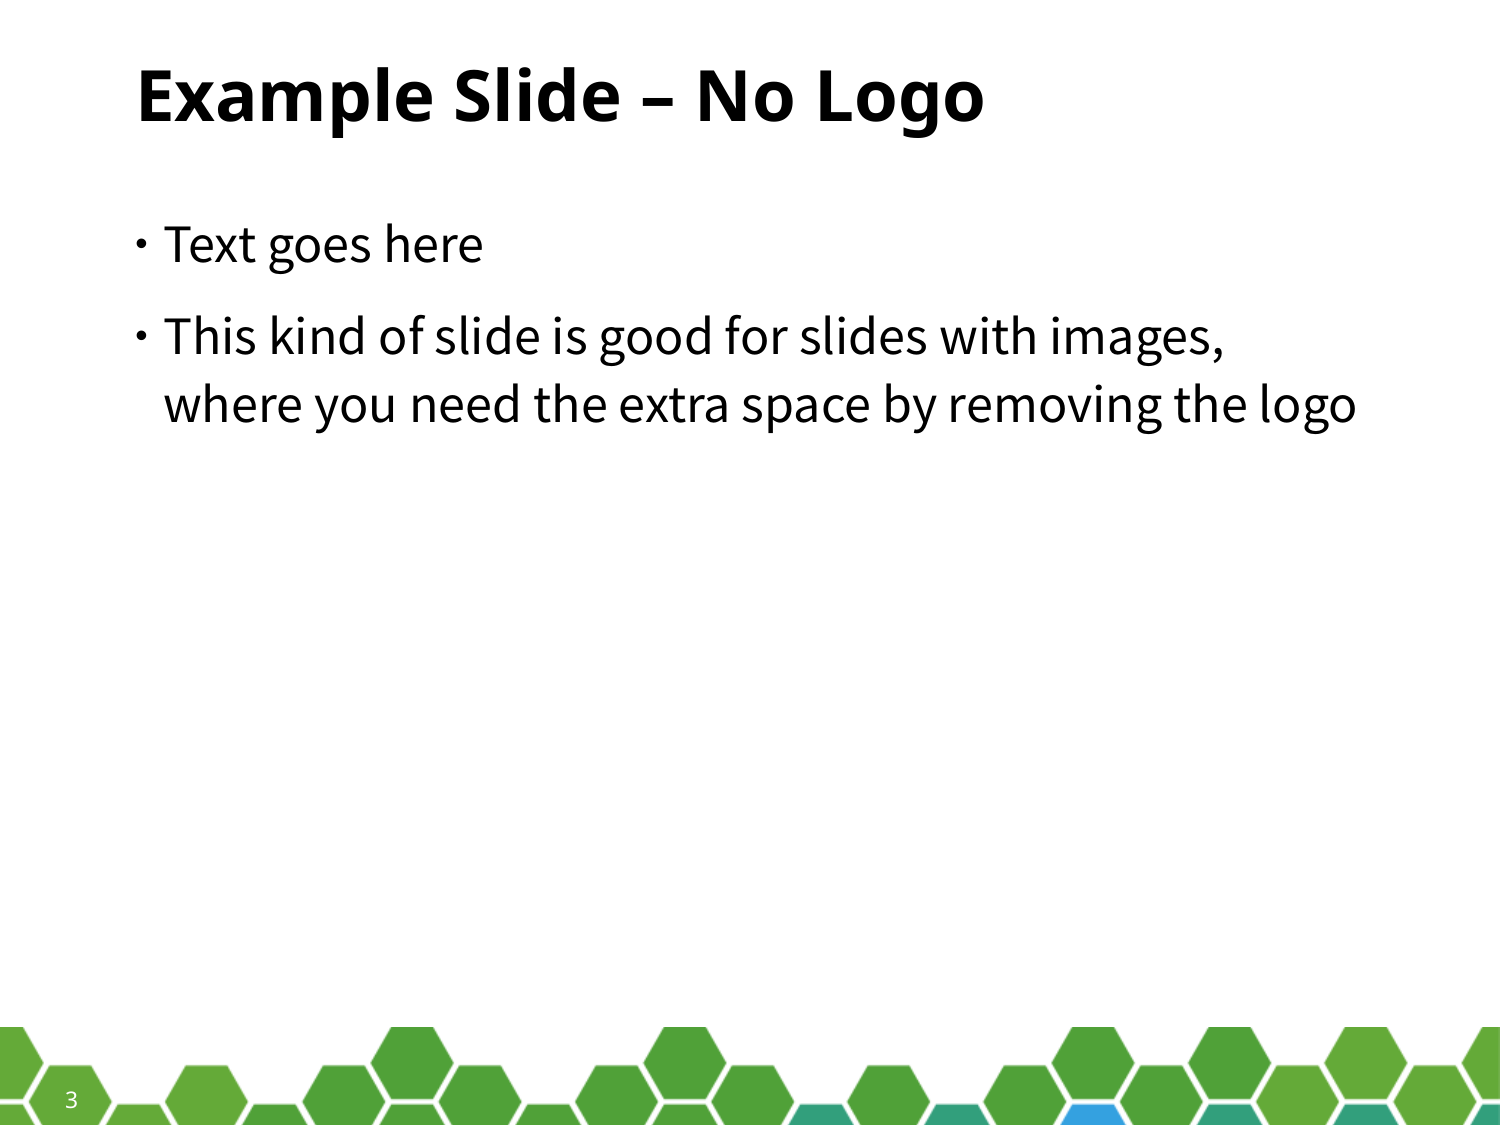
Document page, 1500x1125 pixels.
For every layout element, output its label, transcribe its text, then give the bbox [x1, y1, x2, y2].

title Example Slide – No Logo [135, 12, 1372, 175]
list Text goes here This kind of slide is good for slides with images, where you need the extra space by removing the logo [135, 208, 1372, 862]
picture [0, 1027, 1500, 1125]
